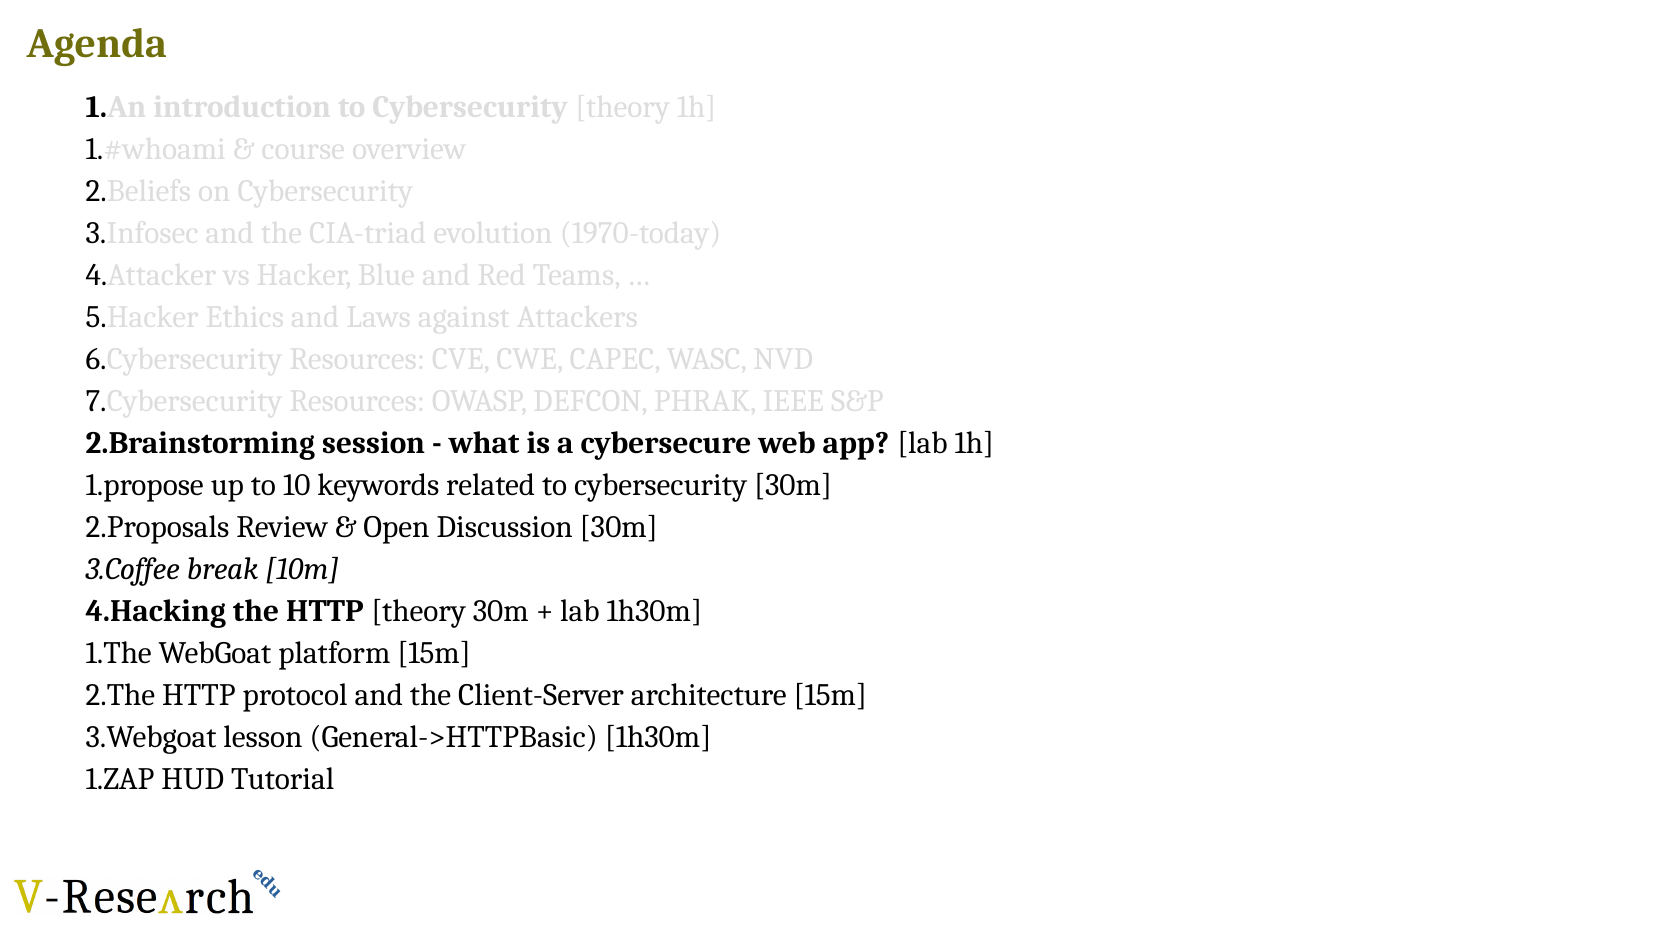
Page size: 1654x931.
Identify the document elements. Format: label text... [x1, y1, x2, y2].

text_box An introduction to Cybersecurity [theory 1h] #whoami & course overview Beliefs on Cybersecurity Infosec and the CIA-triad evolution (1970-today) Attacker vs Hacker, Blue and Red Teams, … Hacker Ethics and Laws against Attackers Cybersecurity Resources: CVE, CWE, CAPEC, WASC, NVD Cybersecurity Resources: OWASP, DEFCON, PHRAK, IEEE S&P Brainstorming session - what is a cybersecure web app? [lab 1h] propose up to 10 keywords related to cybersecurity [30m] Proposals Review & Open Discussion [30m] Coffee break [10m] Hacking the HTTP [theory 30m + lab 1h30m] The WebGoat platform [15m] The HTTP protocol and the Client-Server architecture [15m] Webgoat lesson (General->HTTPBasic) [1h30m] ZAP HUD Tutorial [70, 81, 1607, 854]
picture [11, 876, 255, 916]
text_box edu [222, 847, 333, 931]
text_box Agenda [11, 12, 1193, 77]
